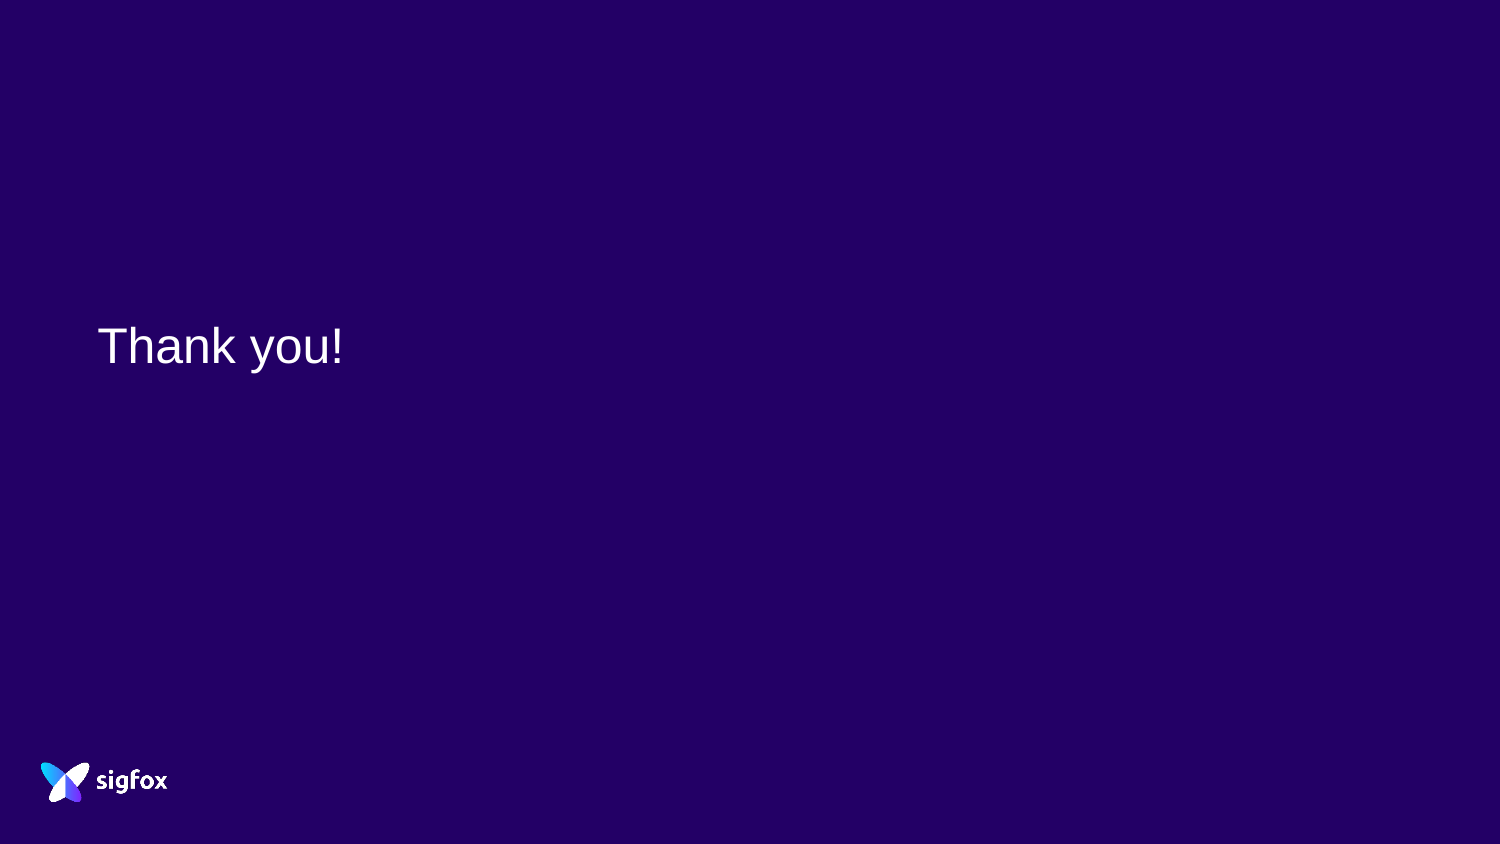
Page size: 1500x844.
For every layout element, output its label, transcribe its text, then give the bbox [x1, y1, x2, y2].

picture [36, 760, 174, 803]
text_box Thank you! [97, 186, 1402, 602]
